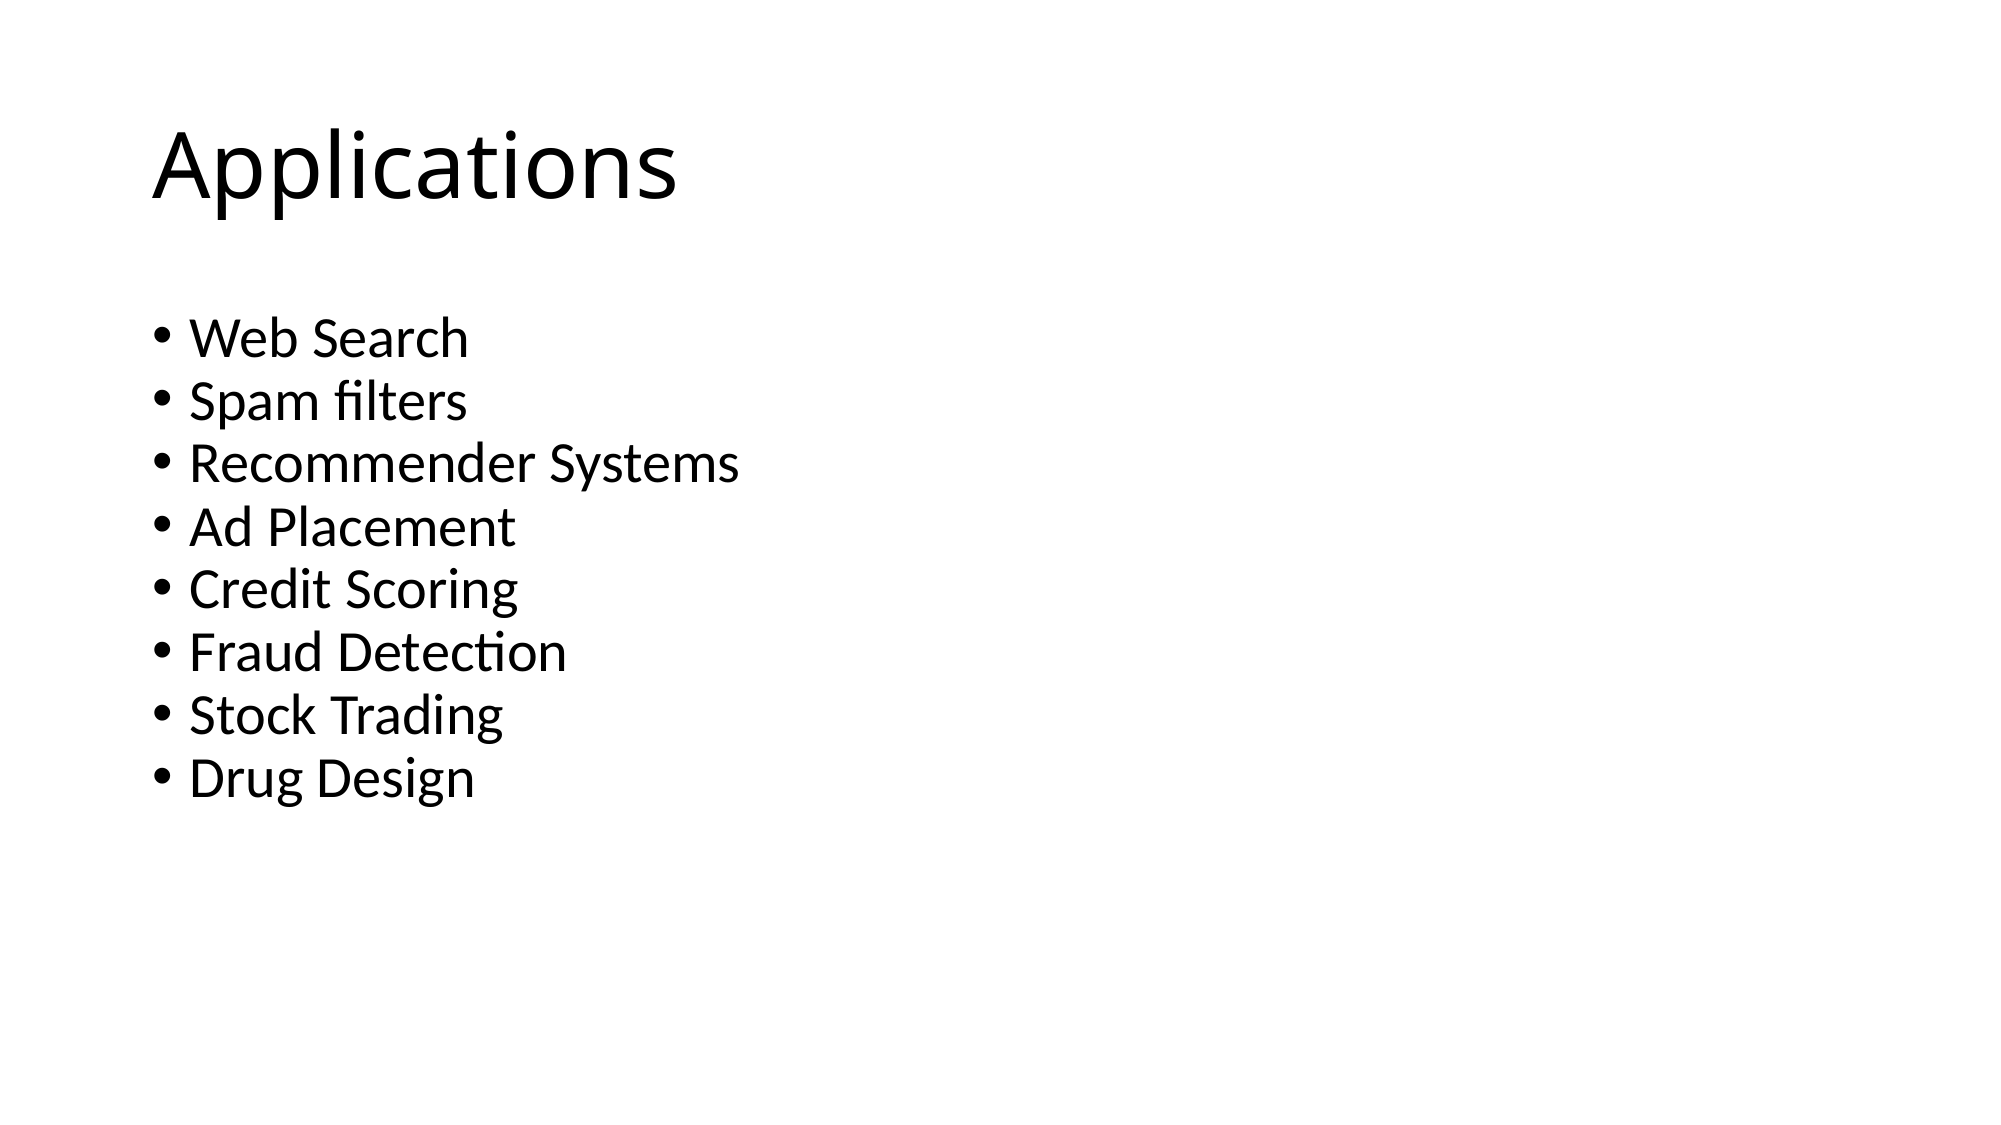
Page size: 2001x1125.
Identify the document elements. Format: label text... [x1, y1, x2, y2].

text_box Web Search Spam filters Recommender Systems Ad Placement Credit Scoring Fraud Detection Stock Trading Drug Design [137, 299, 1863, 1013]
text_box Applications [137, 59, 1863, 277]
